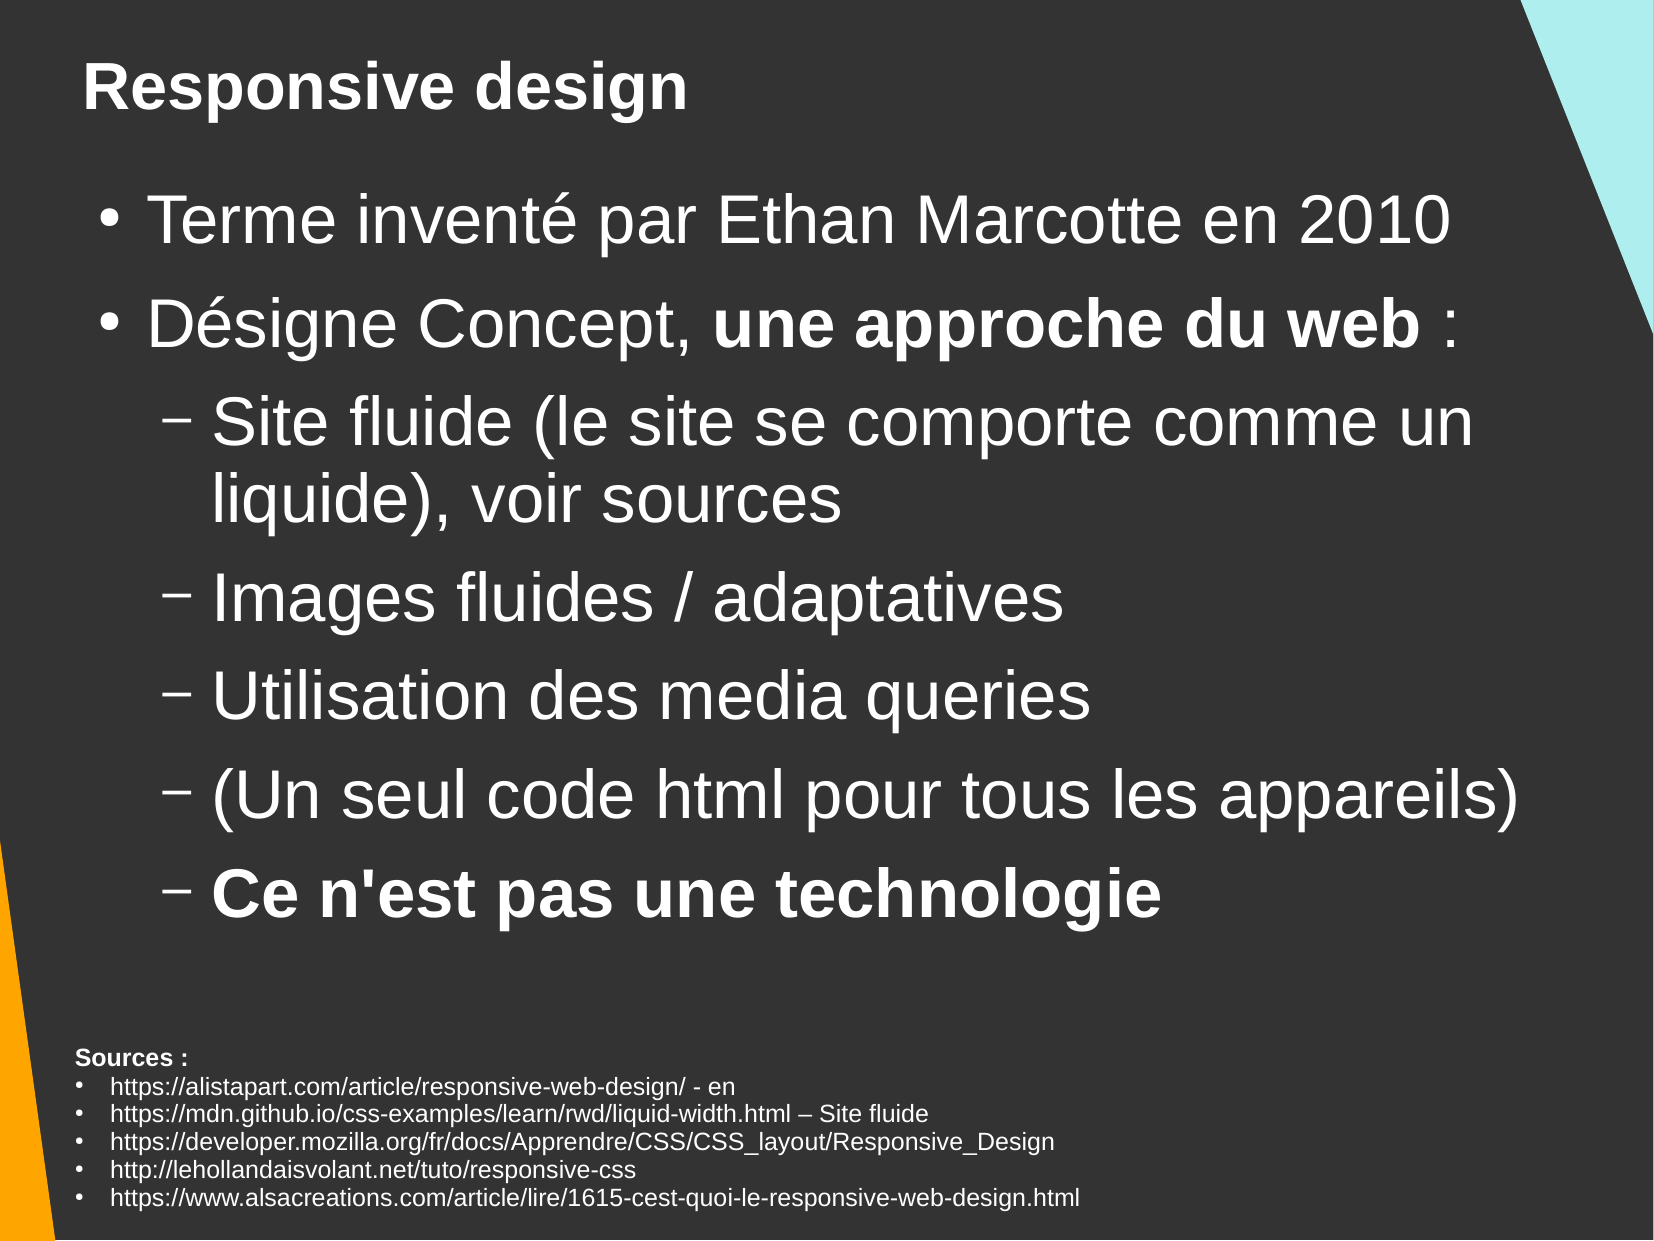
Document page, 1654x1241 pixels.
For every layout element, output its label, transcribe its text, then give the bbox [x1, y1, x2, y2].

list Terme inventé par Ethan Marcotte en 2010 Désigne Concept, une approche du web : Site fluide (le site se comporte comme un liquide), voir sources Images fluides / adaptatives Utilisation des media queries (Un seul code html pour tous les appareils) Ce n'est pas une technologie [80, 180, 1605, 945]
text_box [0, 840, 56, 1241]
title Responsive design [82, 49, 1571, 152]
text_box [1520, 0, 1654, 337]
text_box Sources : https://alistapart.com/article/responsive-web-design/ - en https://mdn.github.io/css-examples/learn/rwd/liquid-width.html – Site fluide https://developer.mozilla.org/fr/docs/Apprendre/CSS/CSS_layout/Responsive_Design http://lehollandaisvolant.net/tuto/responsive-css https://www.alsacreations.com/article/lire/1615-cest-quoi-le-responsive-web-design.html [60, 1036, 1546, 1241]
